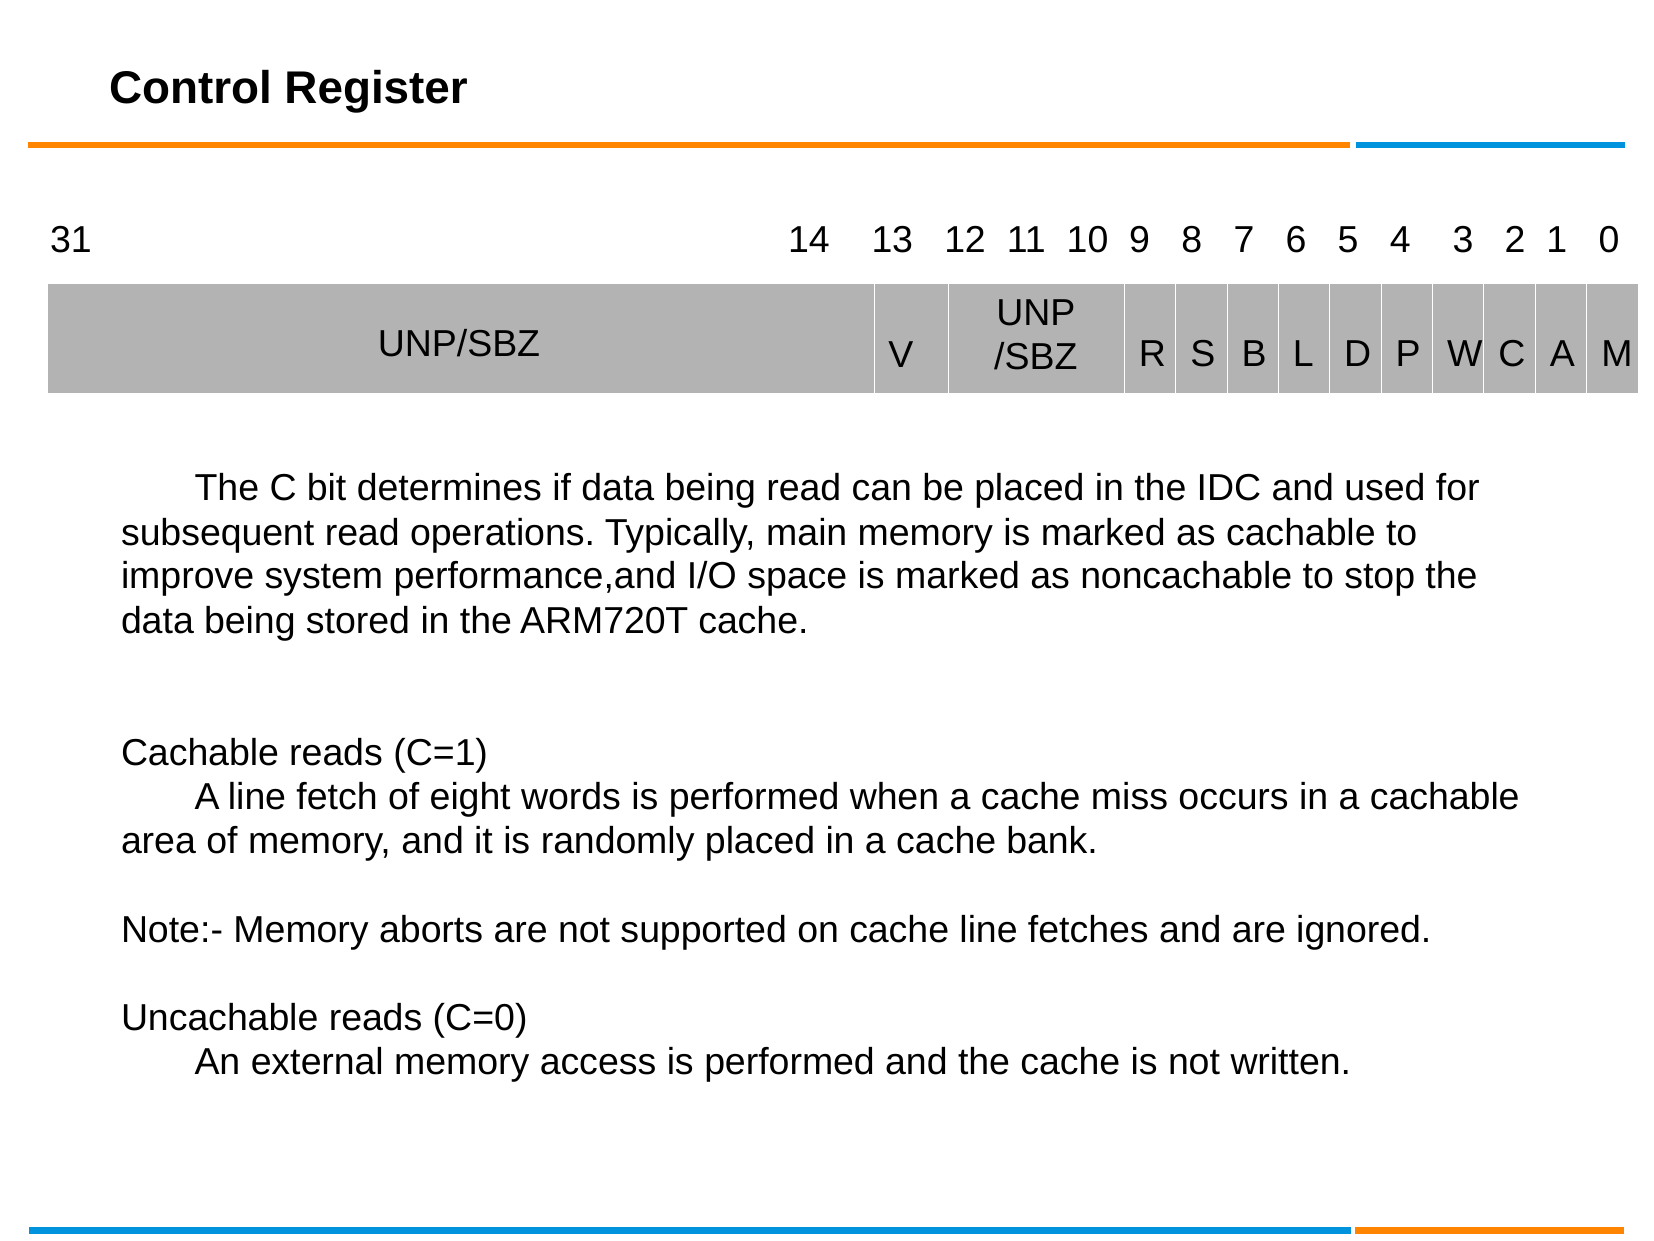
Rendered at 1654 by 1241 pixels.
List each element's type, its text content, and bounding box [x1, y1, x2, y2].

text_box An external memory access is performed and the cache is not written. [194, 1040, 1353, 1085]
text_box A line fetch of eight words is performed when a cache miss occurs in a cachable [194, 775, 1531, 820]
text_box The C bit determines if data being read can be placed in the IDC and used for [194, 466, 1502, 512]
text_box [875, 284, 948, 393]
text_box P [1382, 284, 1432, 393]
text_box L [1279, 284, 1329, 393]
text_box subsequent read operations. Typically, main memory is marked as cachable to [120, 511, 1428, 554]
text_box 31 [50, 218, 92, 263]
text_box S [1176, 284, 1227, 393]
text_box area of memory, and it is randomly placed in a cache bank. [120, 819, 1099, 864]
text_box D [1330, 284, 1381, 393]
text_box Uncachable reads (C=0) [120, 996, 528, 1041]
text_box /SBZ [994, 335, 1078, 380]
text_box 14 13 12 11 10 9 8 7 6 5 4 3 2 1 0 [788, 218, 1624, 263]
text_box R [1125, 284, 1175, 393]
text_box B [1228, 284, 1278, 393]
text_box Control Register [109, 62, 468, 117]
text_box [949, 284, 1124, 393]
text_box Cachable reads (C=1) [120, 731, 489, 776]
text_box W [1433, 284, 1483, 393]
text_box UNP [996, 291, 1076, 335]
text_box C [1484, 284, 1535, 393]
text_box improve system performance,and I/O space is marked as noncachable to stop the [120, 554, 1489, 600]
text_box V [888, 291, 914, 376]
text_box data being stored in the ARM720T cache. [120, 599, 809, 644]
text_box A [1536, 284, 1586, 393]
text_box [48, 284, 874, 393]
text_box UNP/SBZ [377, 321, 541, 367]
text_box Note:- Memory aborts are not supported on cache line fetches and are ignored. [120, 908, 1432, 953]
text_box M [1587, 284, 1638, 393]
